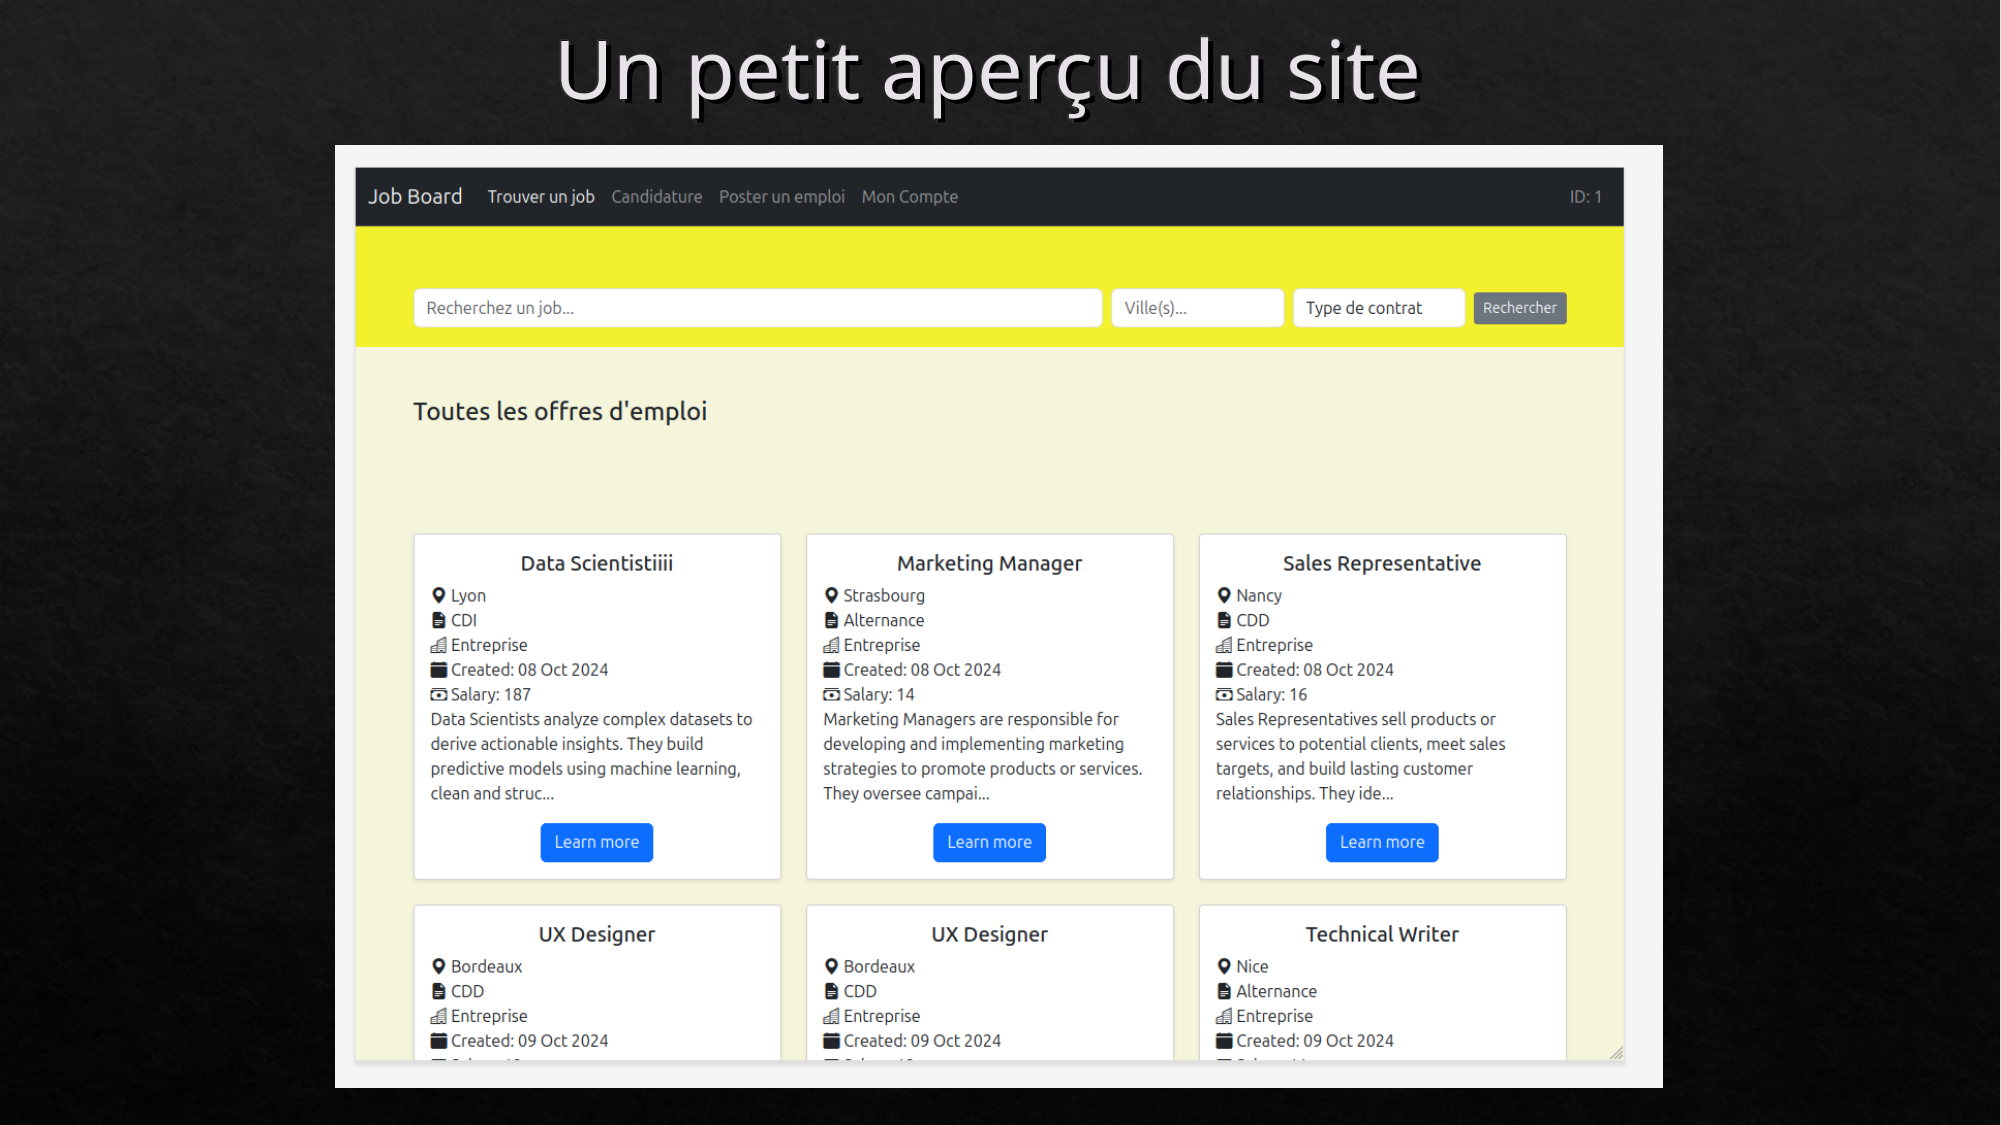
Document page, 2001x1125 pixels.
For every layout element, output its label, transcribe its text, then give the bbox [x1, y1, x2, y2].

title Un petit aperçu du site [149, 0, 1849, 147]
picture [335, 145, 1663, 1088]
